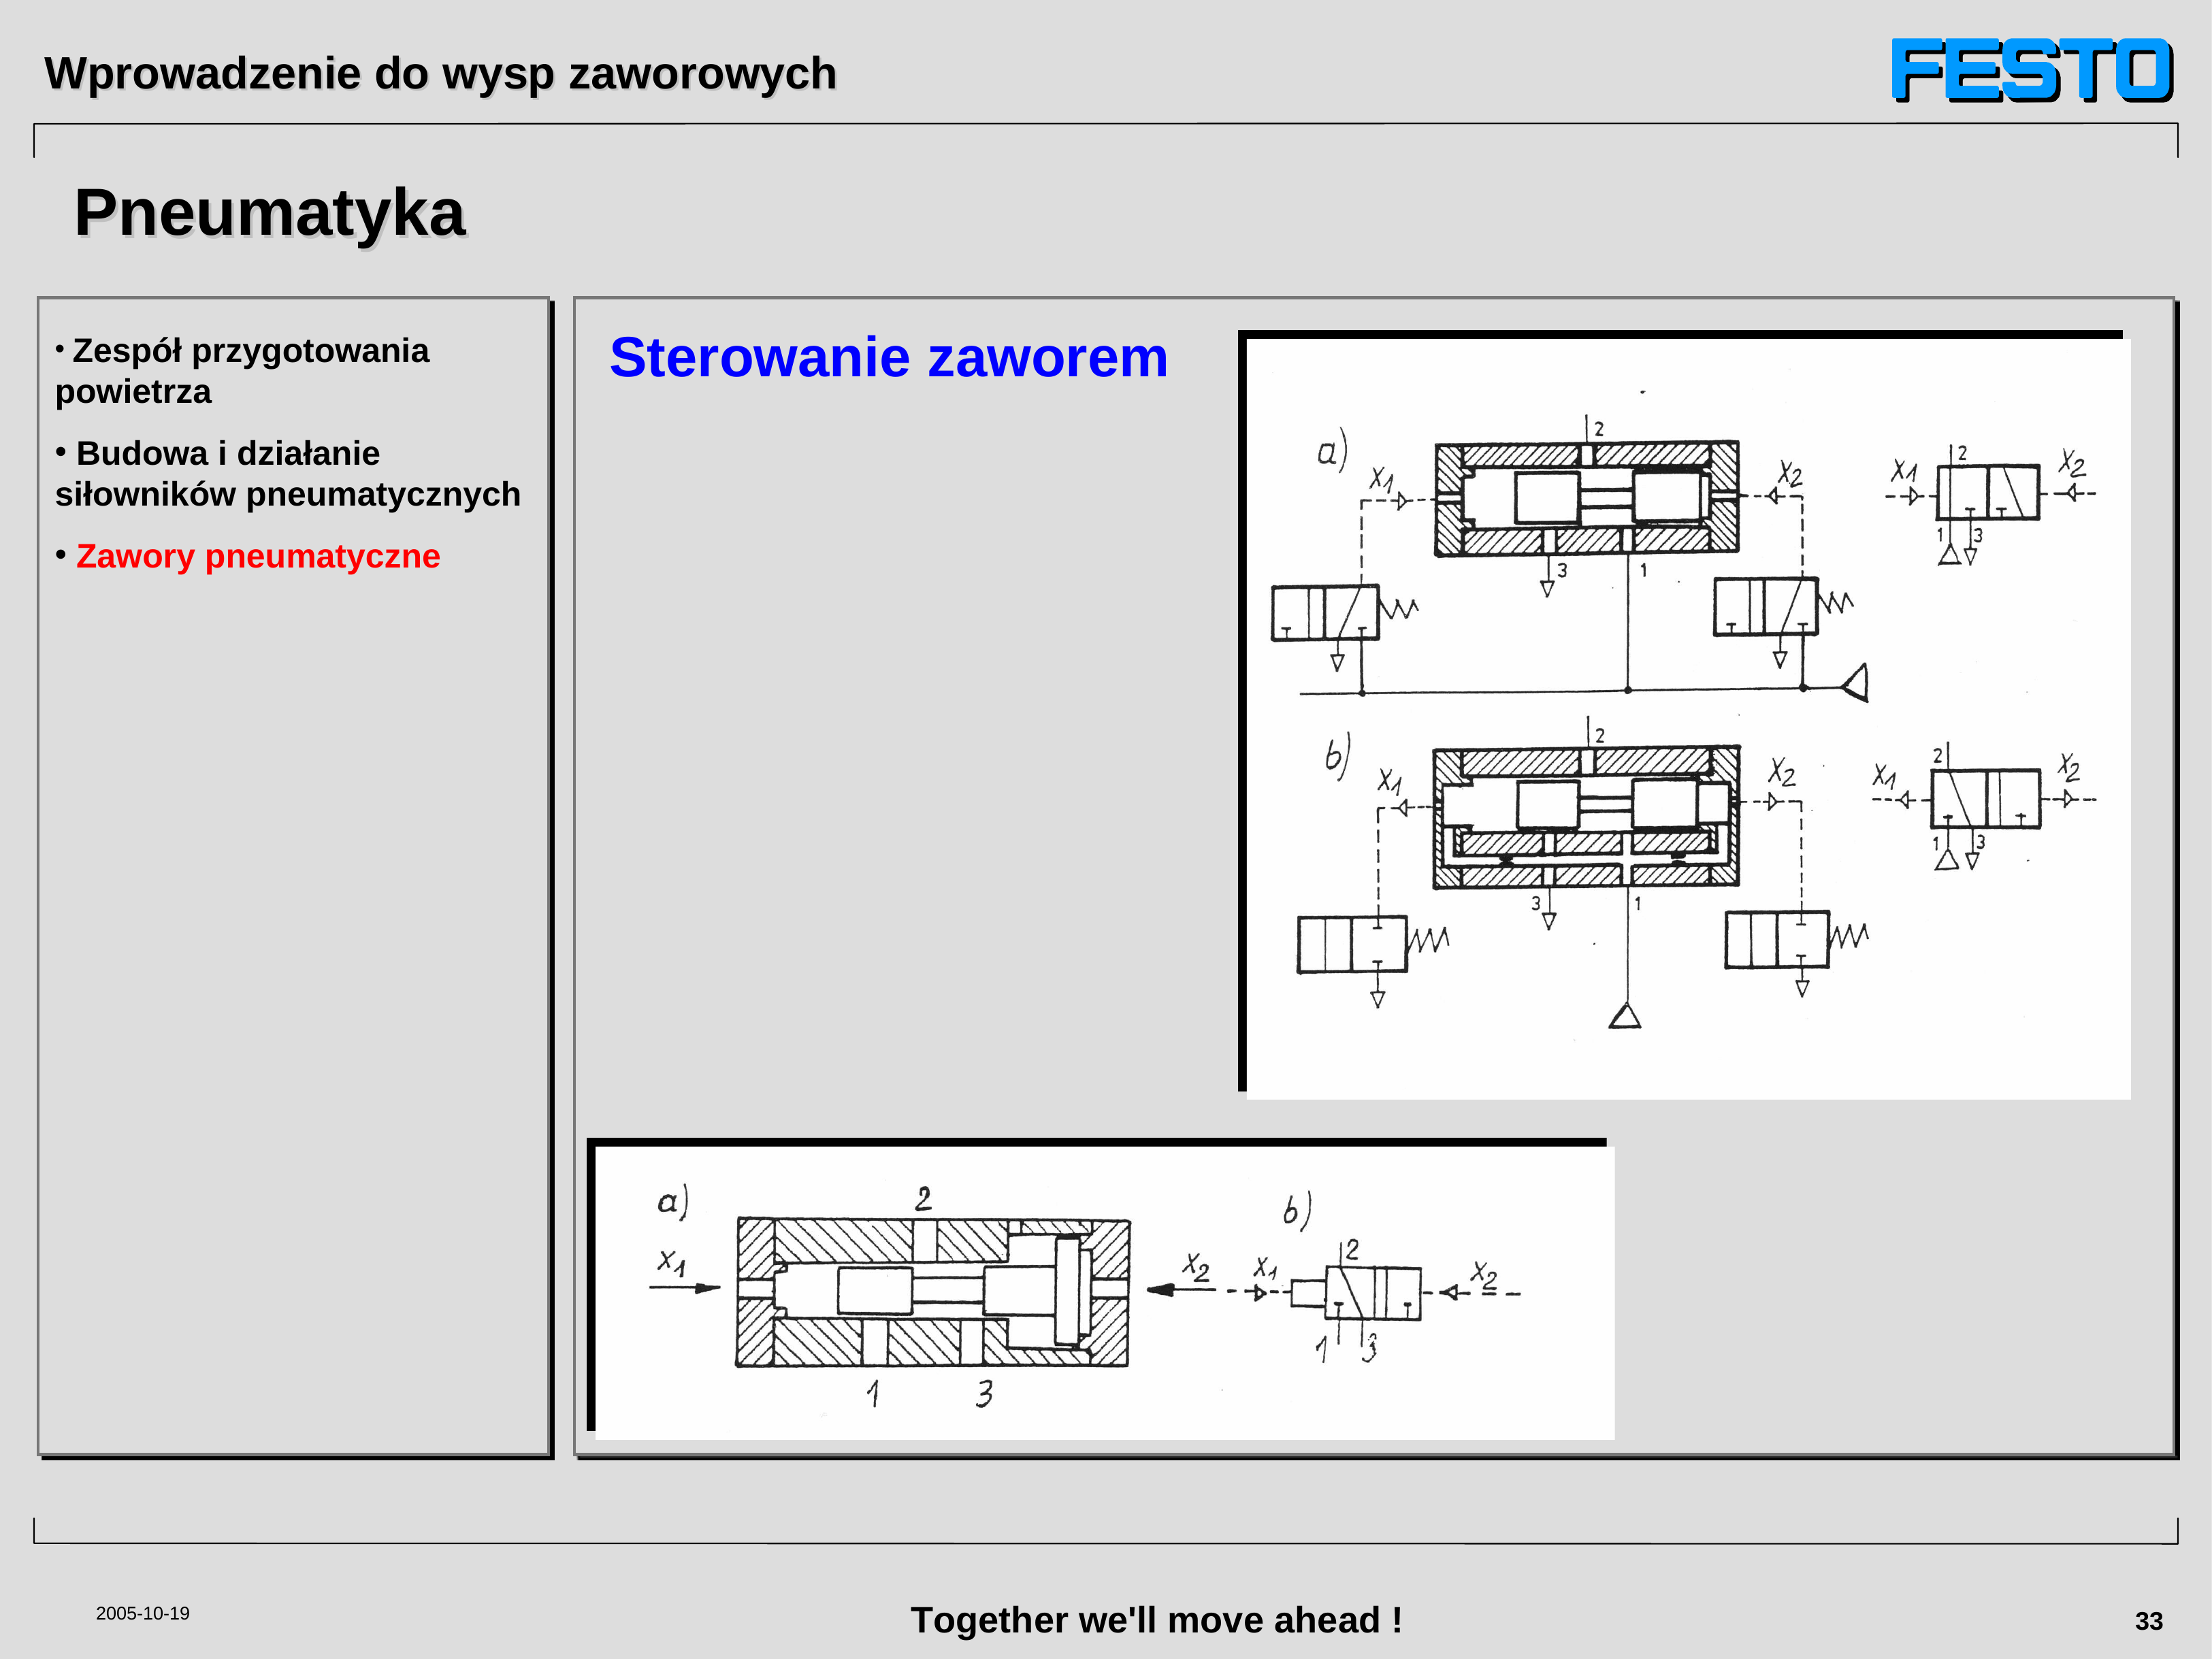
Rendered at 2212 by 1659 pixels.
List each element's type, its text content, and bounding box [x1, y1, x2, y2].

title Pneumatyka [51, 142, 1895, 260]
picture [596, 1147, 1615, 1440]
text_box Sterowanie zaworem [599, 314, 1681, 394]
text_box <number> [2057, 1592, 2186, 1648]
text_box 2005-10-19 [74, 1592, 387, 1633]
text_box Together we'll move ahead ! [807, 1592, 1508, 1644]
picture [1246, 339, 2131, 1100]
text_box Zespół przygotowania powietrza Budowa i działanie siłowników pneumatycznych Zawory pneumatyczne [44, 323, 536, 642]
